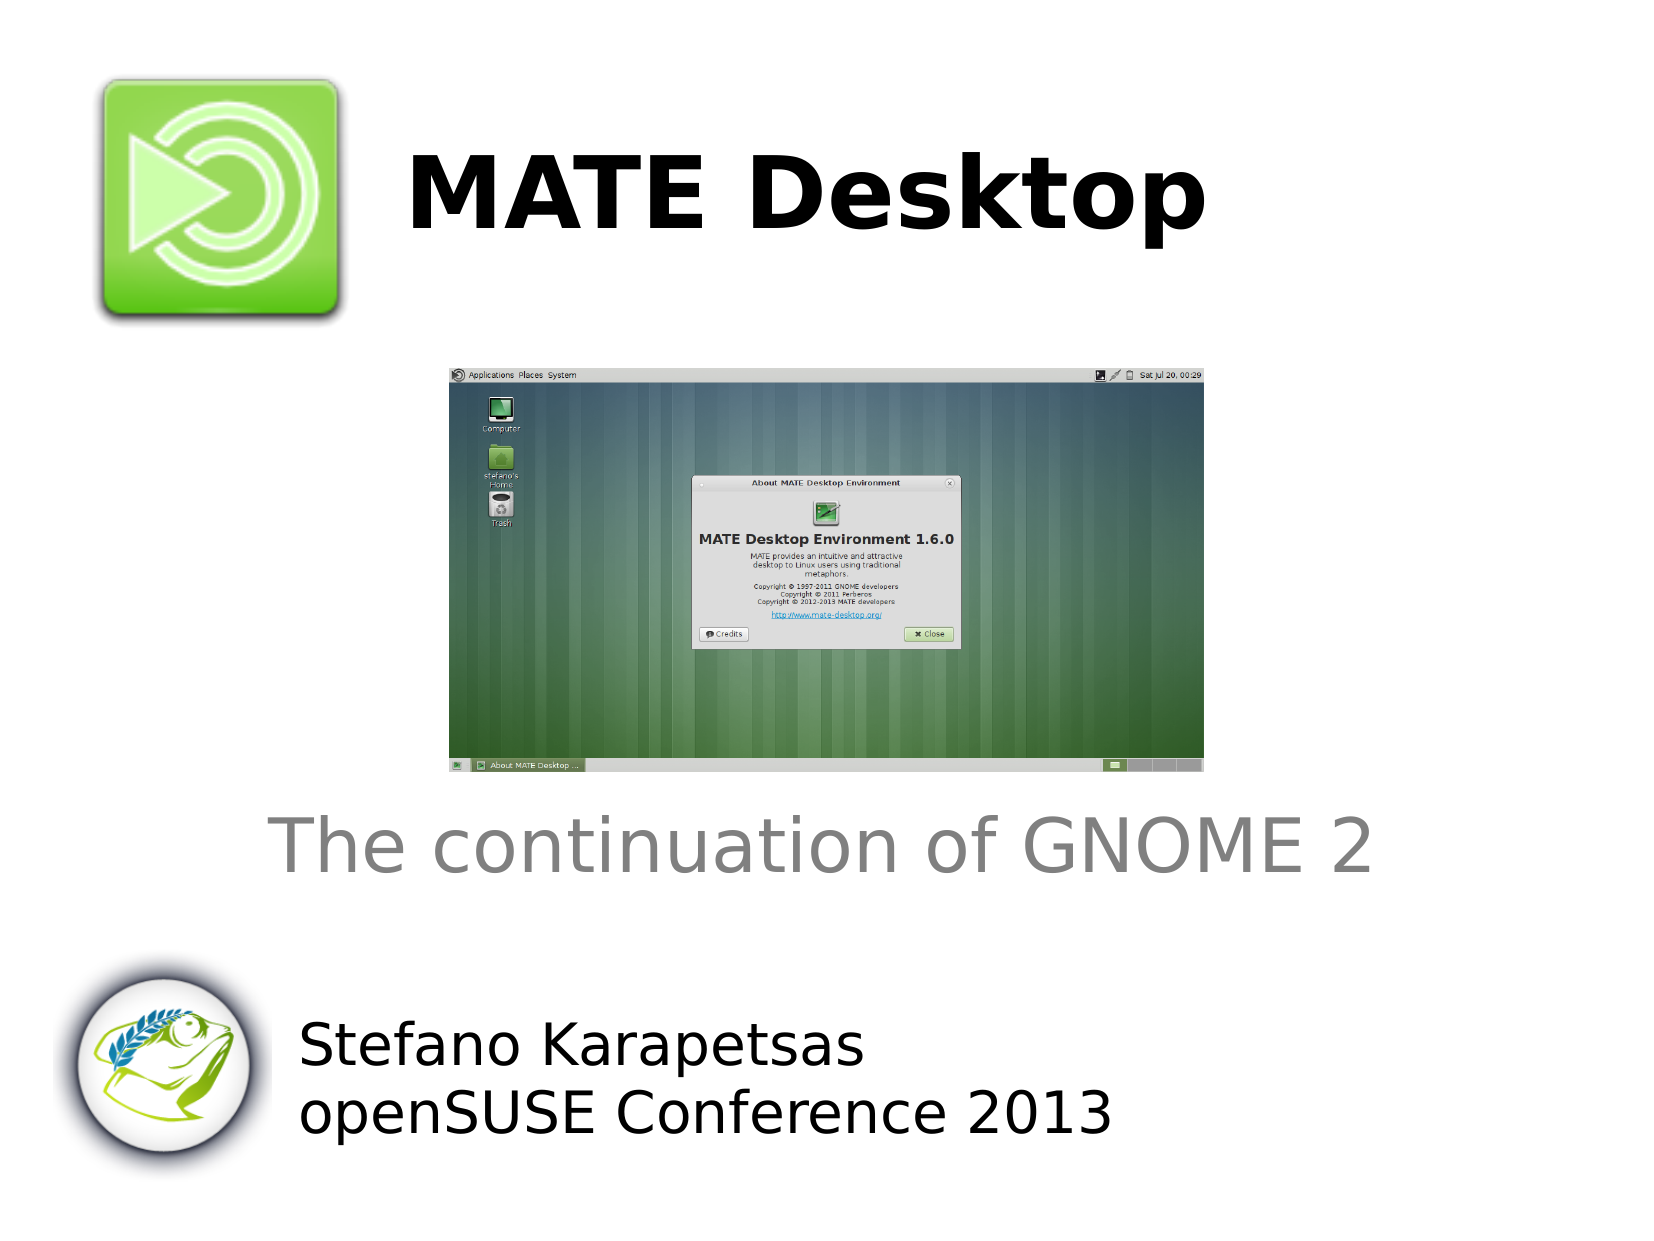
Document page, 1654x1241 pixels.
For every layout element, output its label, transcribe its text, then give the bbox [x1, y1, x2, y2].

text_box Stefano Karapetsas openSUSE Conference 2013 [283, 1003, 1465, 1171]
picture [53, 947, 272, 1182]
text_box The continuation of GNOME 2 [253, 795, 1400, 898]
picture [449, 368, 1204, 772]
text_box MATE Desktop [389, 128, 1394, 260]
picture [88, 64, 355, 331]
